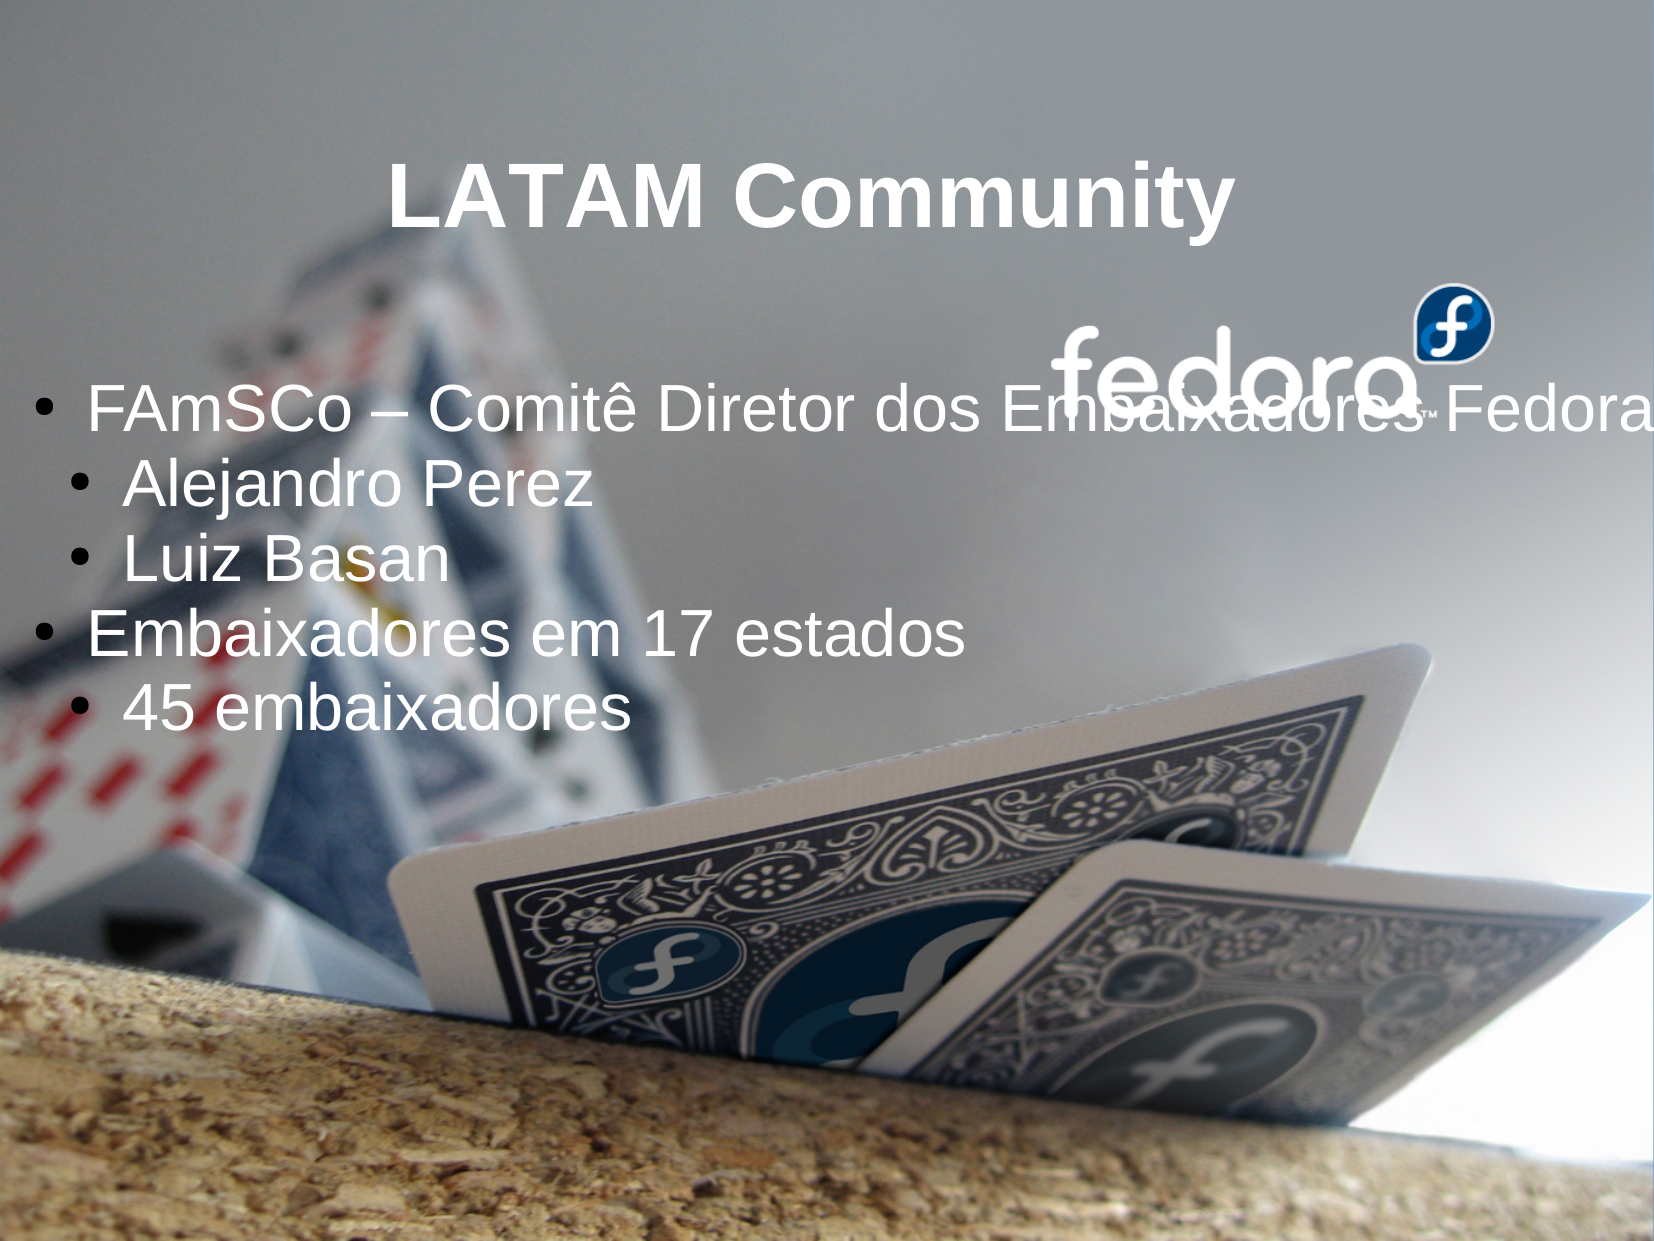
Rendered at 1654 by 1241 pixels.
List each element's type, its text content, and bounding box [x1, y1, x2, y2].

title LATAM Community [118, 112, 1506, 281]
picture [0, 0, 1654, 1241]
